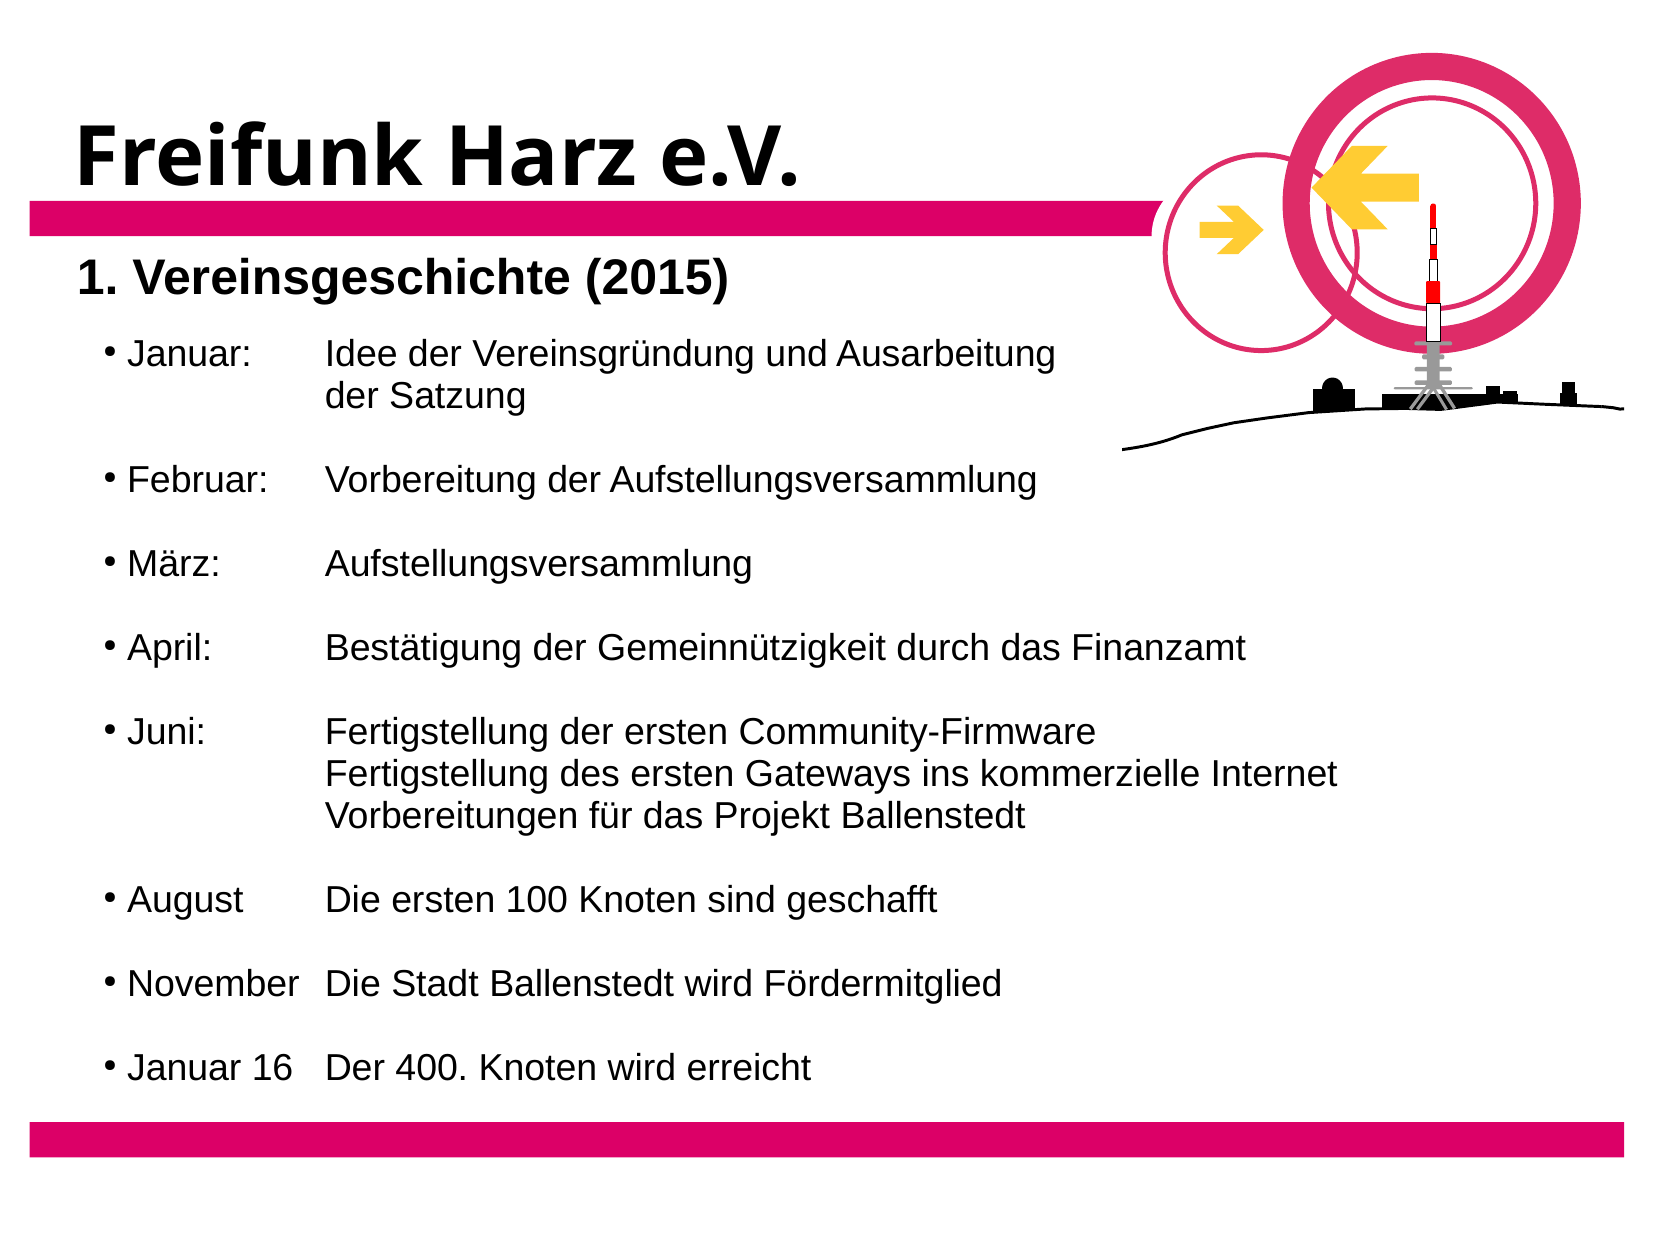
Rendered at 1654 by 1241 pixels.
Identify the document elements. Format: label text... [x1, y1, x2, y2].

subtitle 1. Vereinsgeschichte (2015) [76, 218, 945, 337]
text_box Januar: Idee der Vereinsgründung und Ausarbeitung der Satzung Februar: Vorbereitung der Aufstellungsversammlung März: Aufstellungsversammlung April: Bestätigung der Gemeinnützigkeit durch das Finanzamt Juni: Fertigstellung der ersten Community-Firmware Fertigstellung des ersten Gateways ins kommerzielle Internet Vorbereitungen für das Projekt Ballenstedt August Die ersten 100 Knoten sind geschafft November Die Stadt Ballenstedt wird Fördermitglied Januar 16 Der 400. Knoten wird erreicht [88, 324, 1418, 1139]
